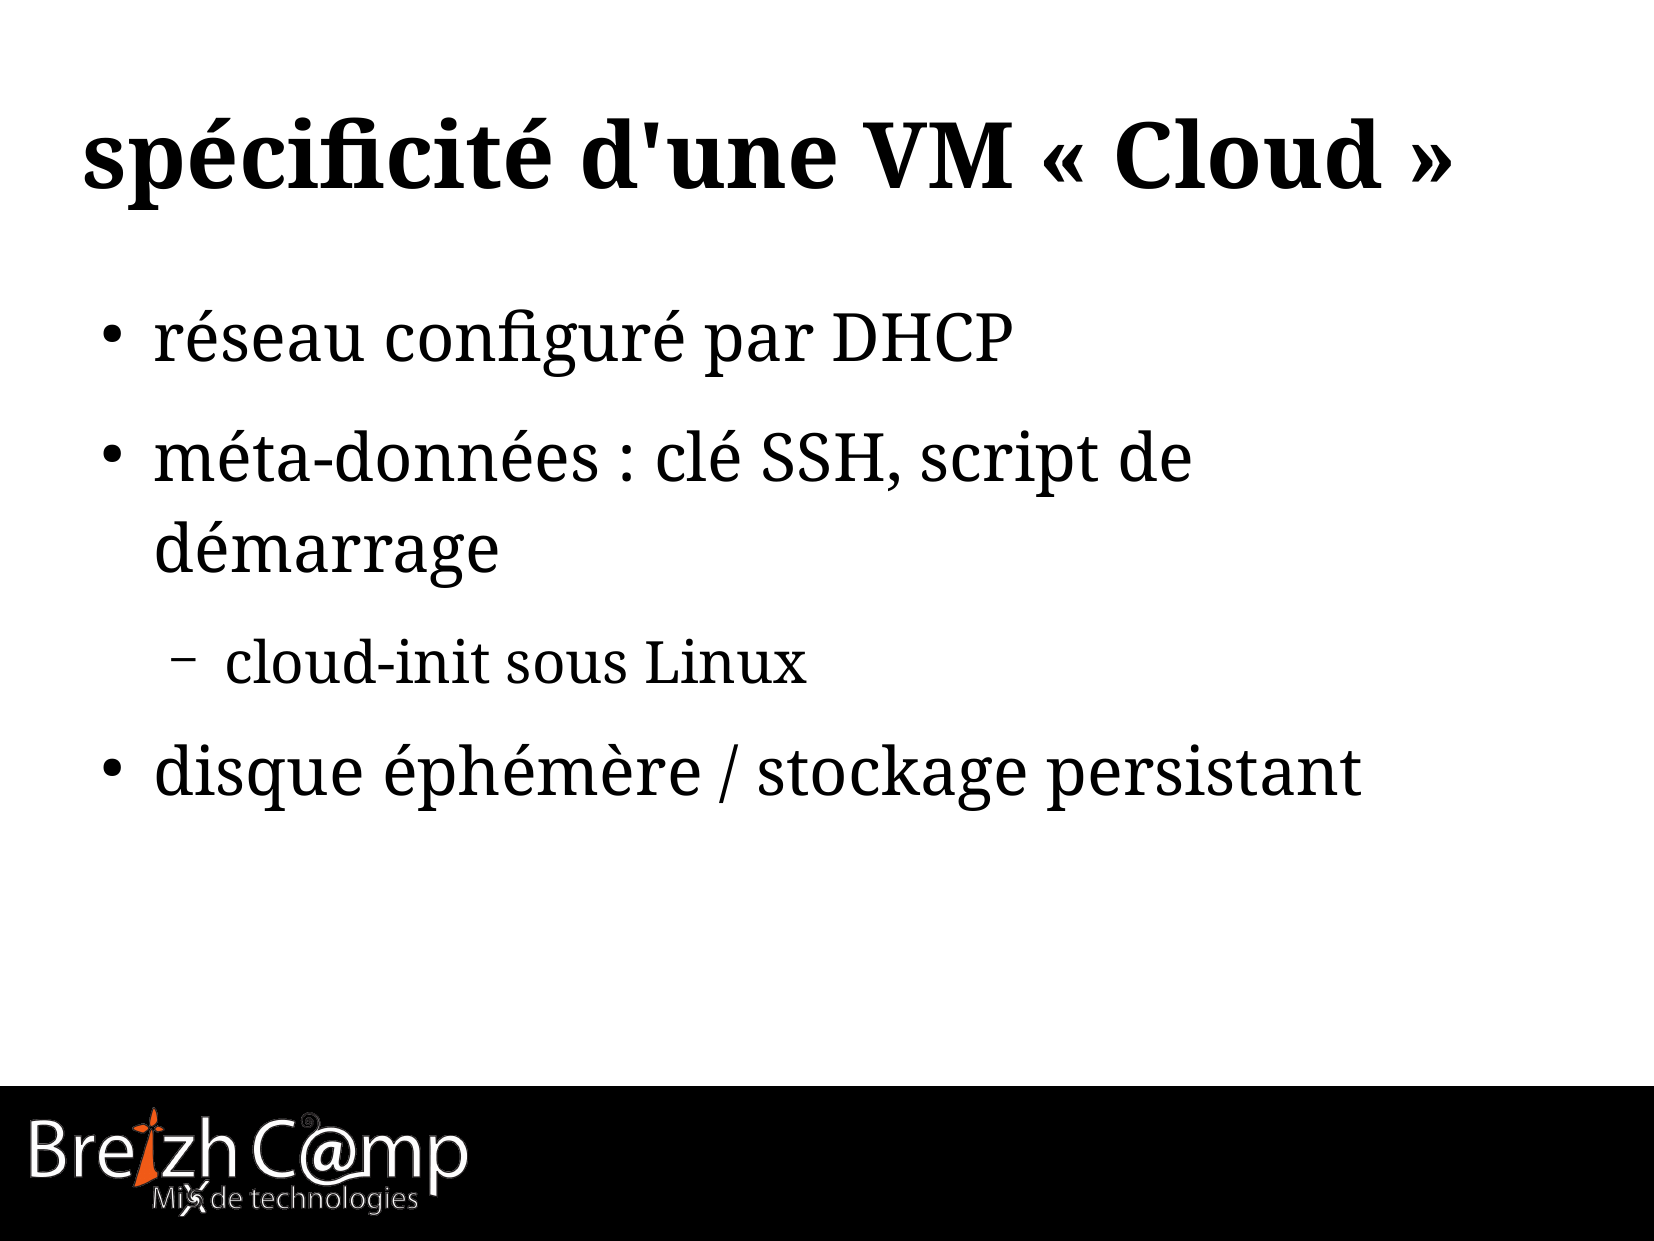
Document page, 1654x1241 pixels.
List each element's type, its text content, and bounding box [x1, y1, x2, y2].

picture [30, 1107, 468, 1217]
list réseau configuré par DHCP méta-données : clé SSH, script de démarrage cloud-init sous Linux disque éphémère / stockage persistant [82, 290, 1538, 1010]
title spécificité d'une VM « Cloud » [82, 49, 1571, 257]
